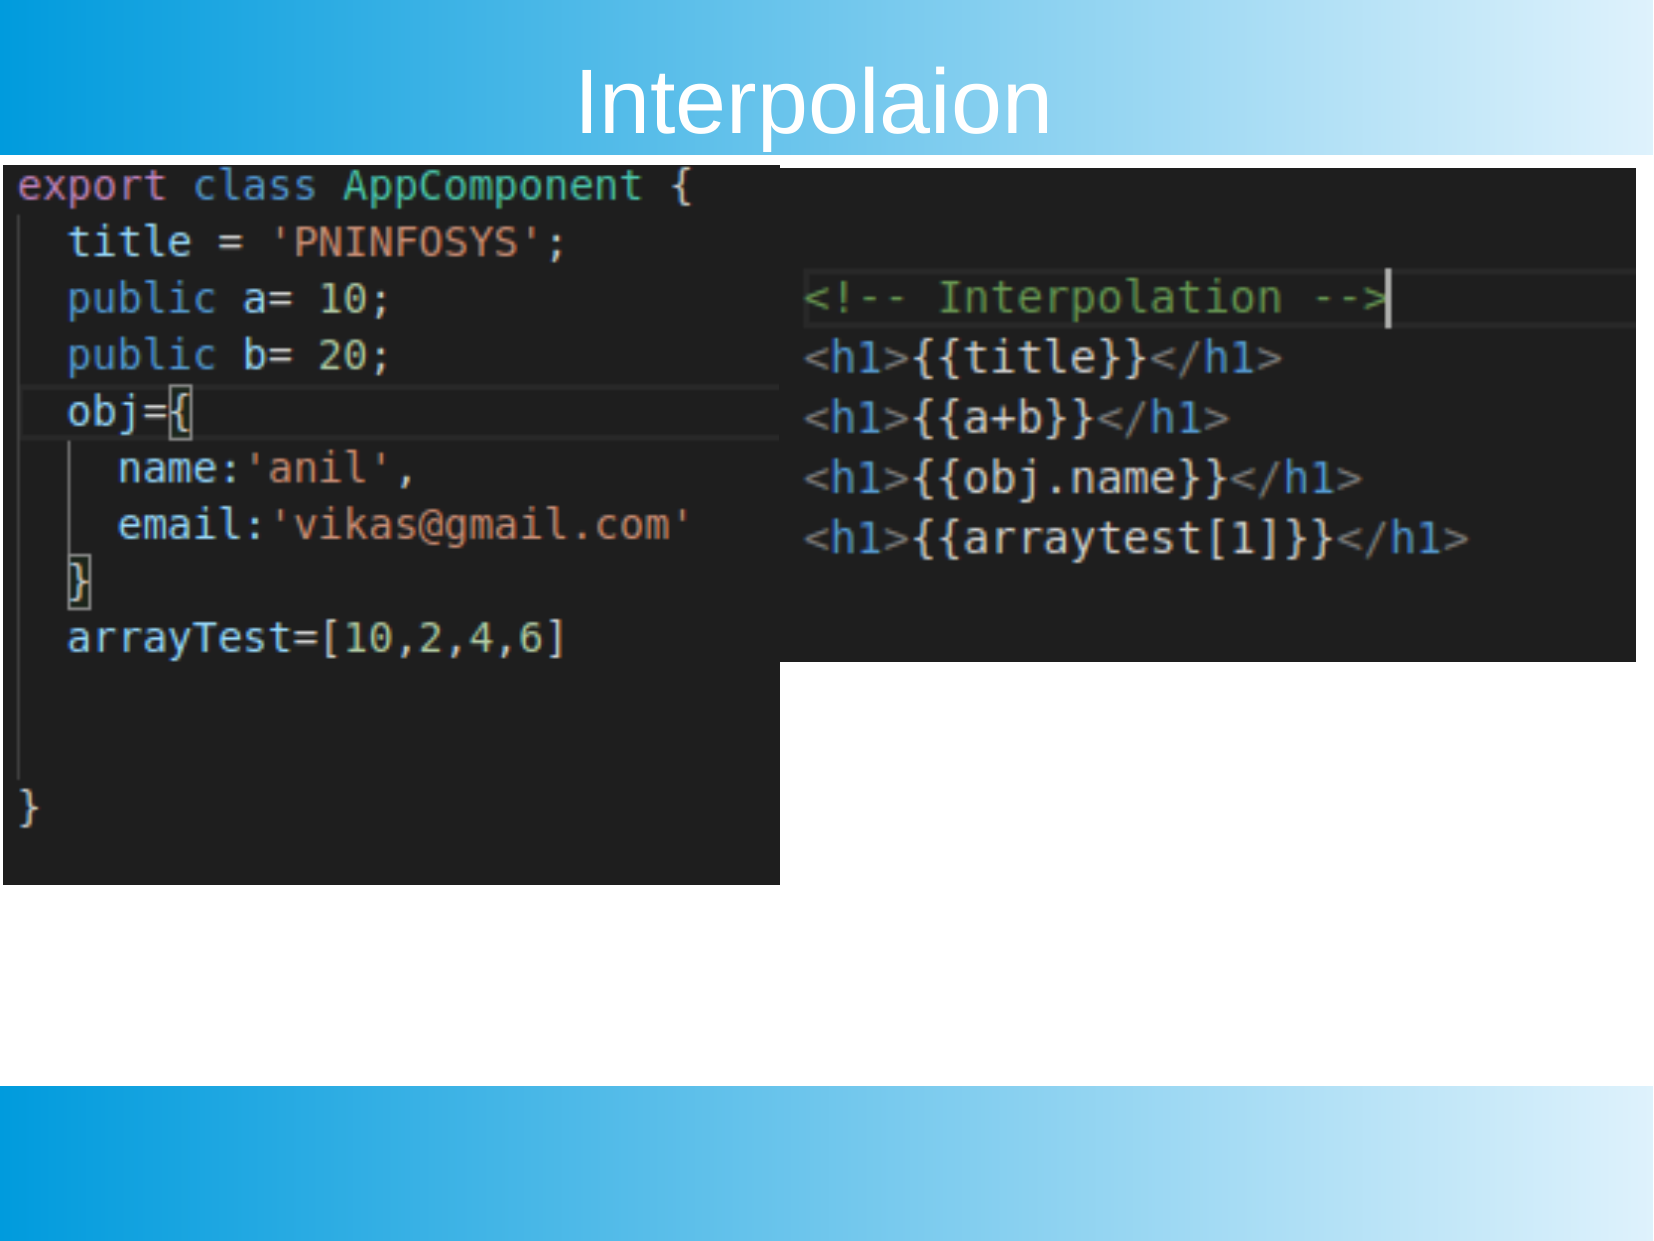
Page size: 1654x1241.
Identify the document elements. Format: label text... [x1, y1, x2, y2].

picture [3, 165, 1636, 885]
title Interpolaion [82, 49, 1571, 155]
